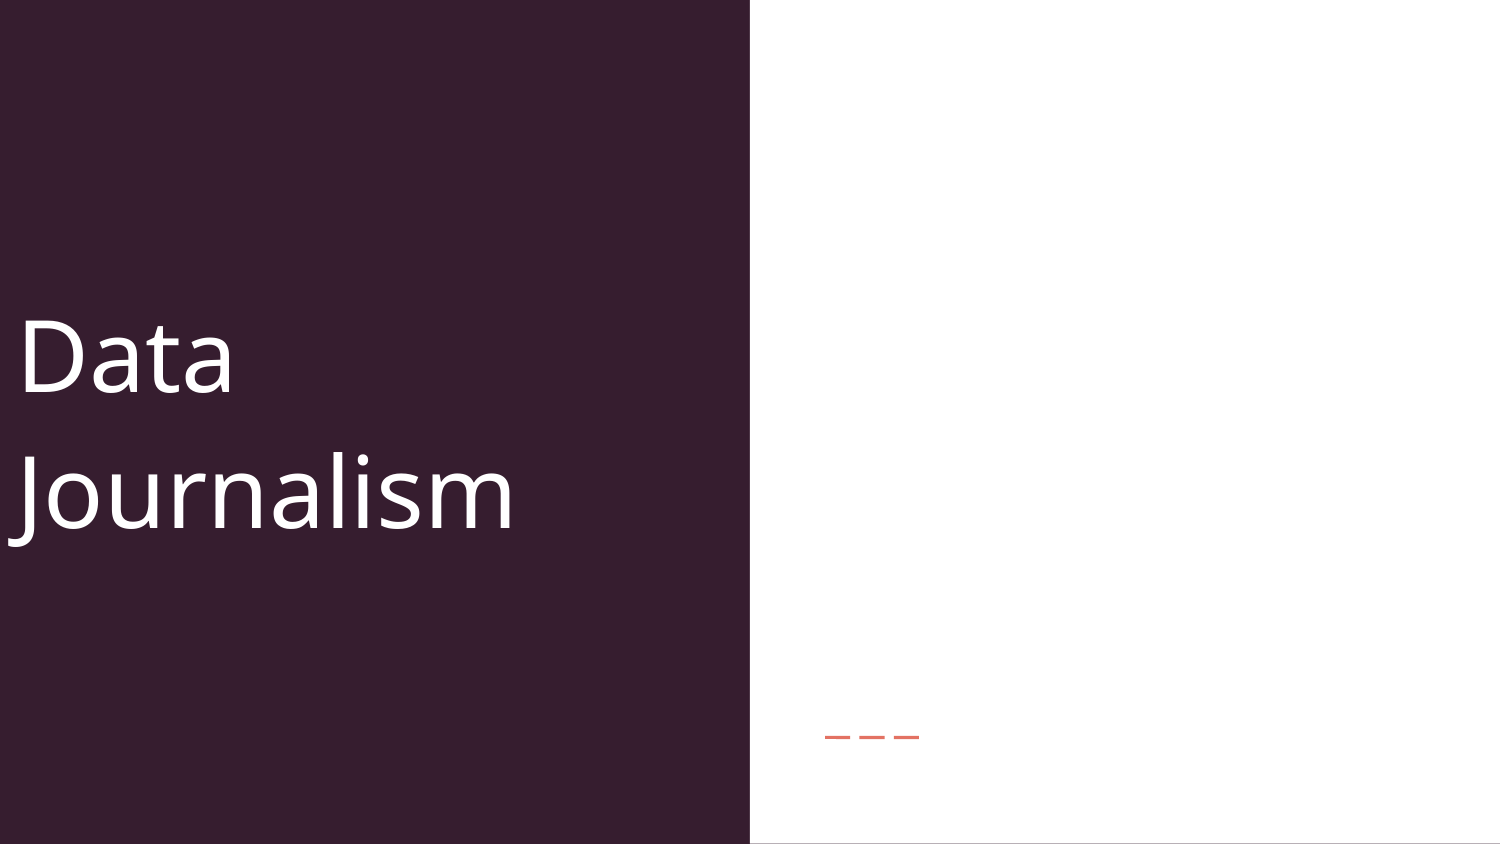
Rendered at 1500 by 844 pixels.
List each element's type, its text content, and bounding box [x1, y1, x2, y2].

title Data Journalism [16, 357, 738, 487]
